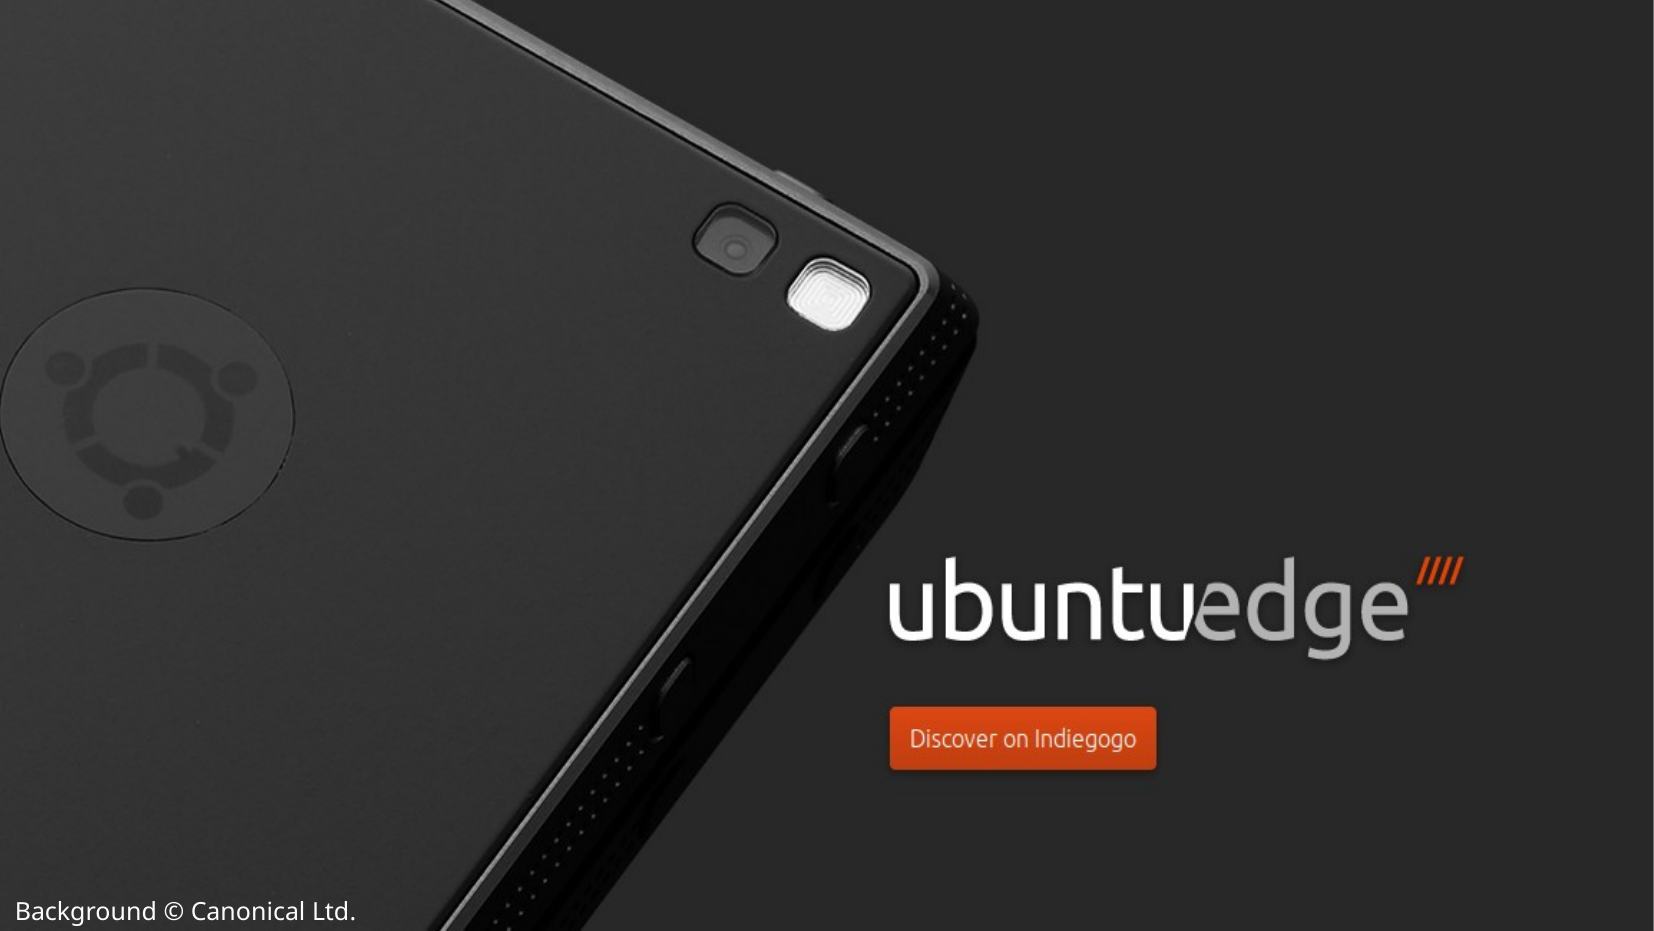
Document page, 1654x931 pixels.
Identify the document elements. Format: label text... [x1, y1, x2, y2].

picture [0, 0, 1654, 931]
text_box Background © Canonical Ltd. [0, 885, 360, 929]
